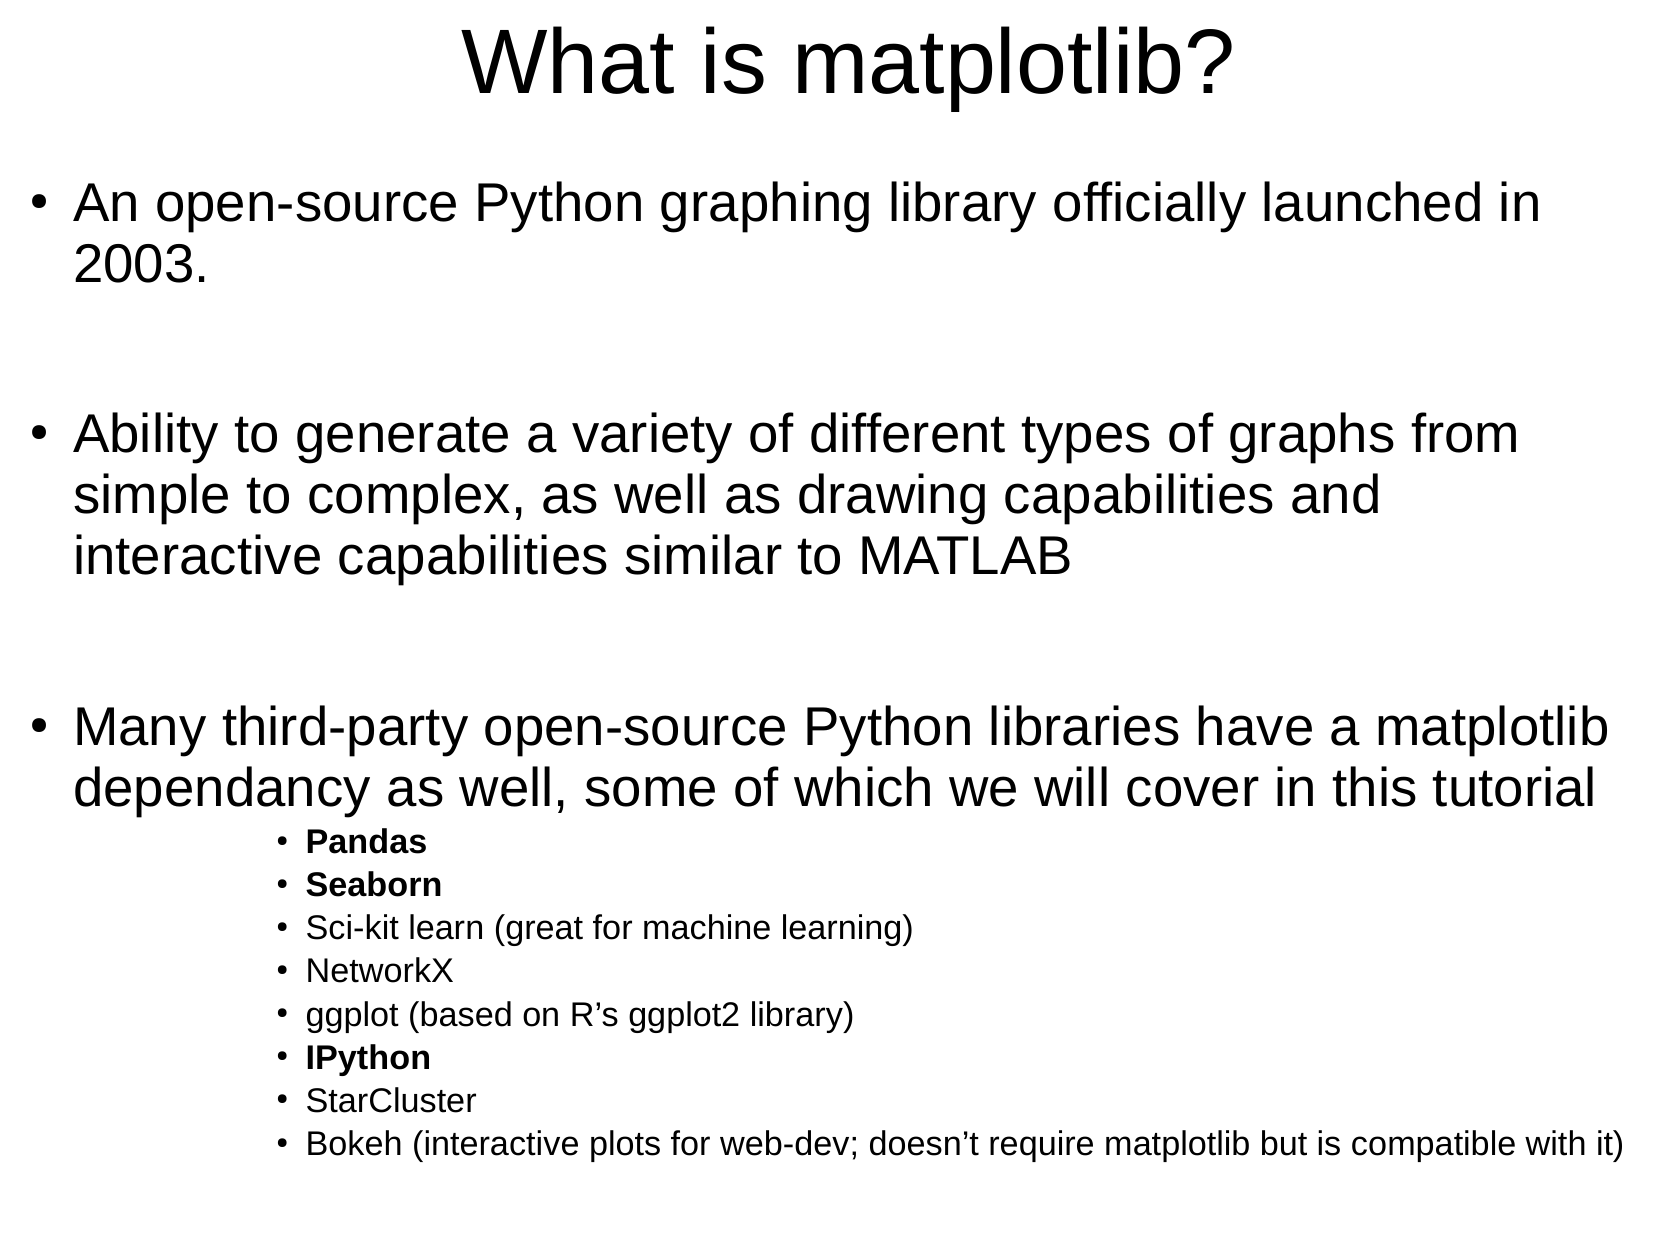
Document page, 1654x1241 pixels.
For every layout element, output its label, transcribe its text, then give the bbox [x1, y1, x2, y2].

title What is matplotlib? [105, 0, 1594, 166]
list An open-source Python graphing library officially launched in 2003. Ability to generate a variety of different types of graphs from simple to complex, as well as drawing capabilities and interactive capabilities similar to MATLAB Many third-party open-source Python libraries have a matplotlib dependancy as well, some of which we will cover in this tutorial Pandas Seaborn Sci-kit learn (great for machine learning) NetworkX ggplot (based on R’s ggplot2 library) IPython StarCluster Bokeh (interactive plots for web-dev; doesn’t require matplotlib but is compatible with it) [15, 171, 1636, 1201]
